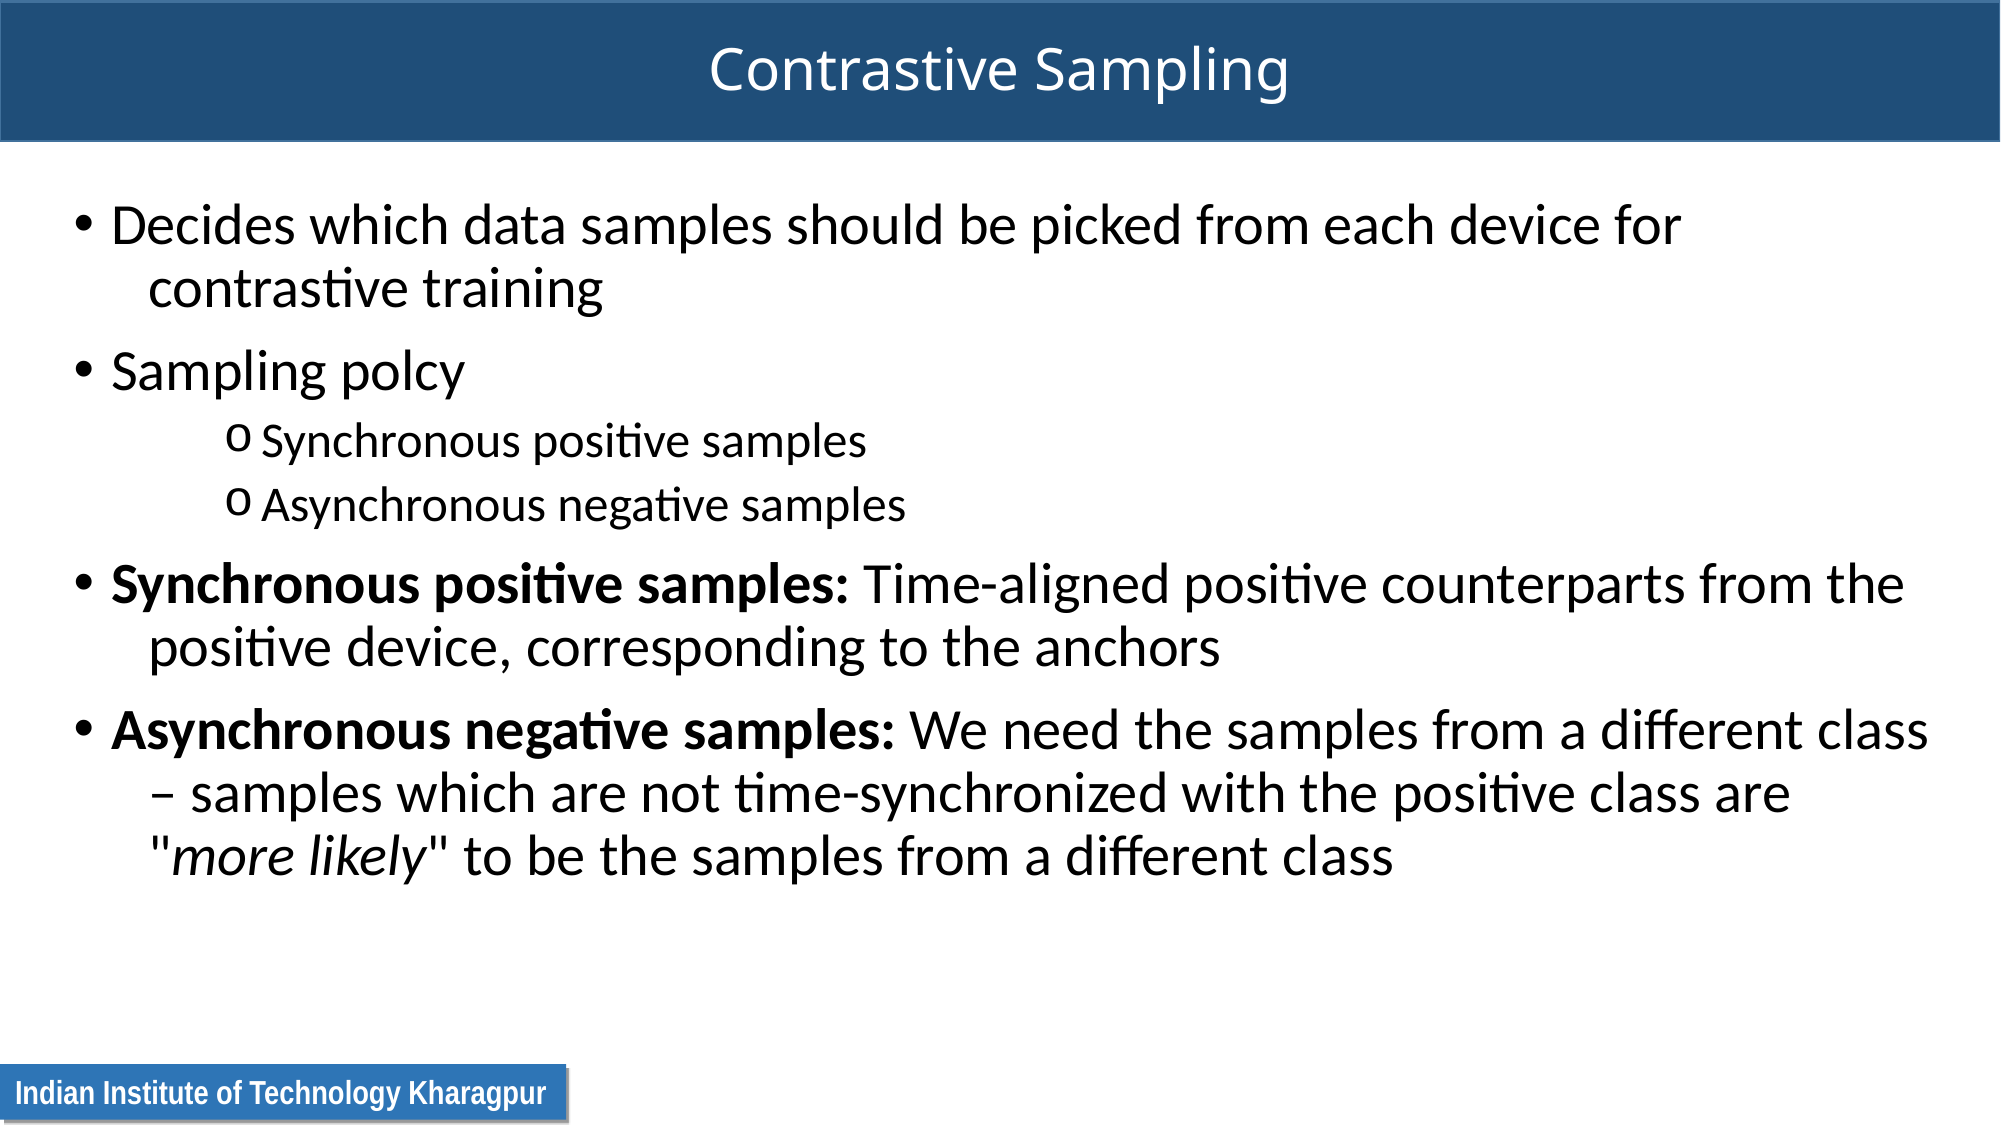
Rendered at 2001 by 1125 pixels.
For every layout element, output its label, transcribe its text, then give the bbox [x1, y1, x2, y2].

title Contrastive Sampling [0, 1, 2000, 141]
list Decides which data samples should be picked from each device for contrastive training Sampling polcy Synchronous positive samples Asynchronous negative samples Synchronous positive samples: Time-aligned positive counterparts from the positive device, corresponding to the anchors Asynchronous negative samples: We need the samples from a different class – samples which are not time-synchronized with the positive class are "more likely" to be the samples from a different class [58, 186, 1954, 1065]
